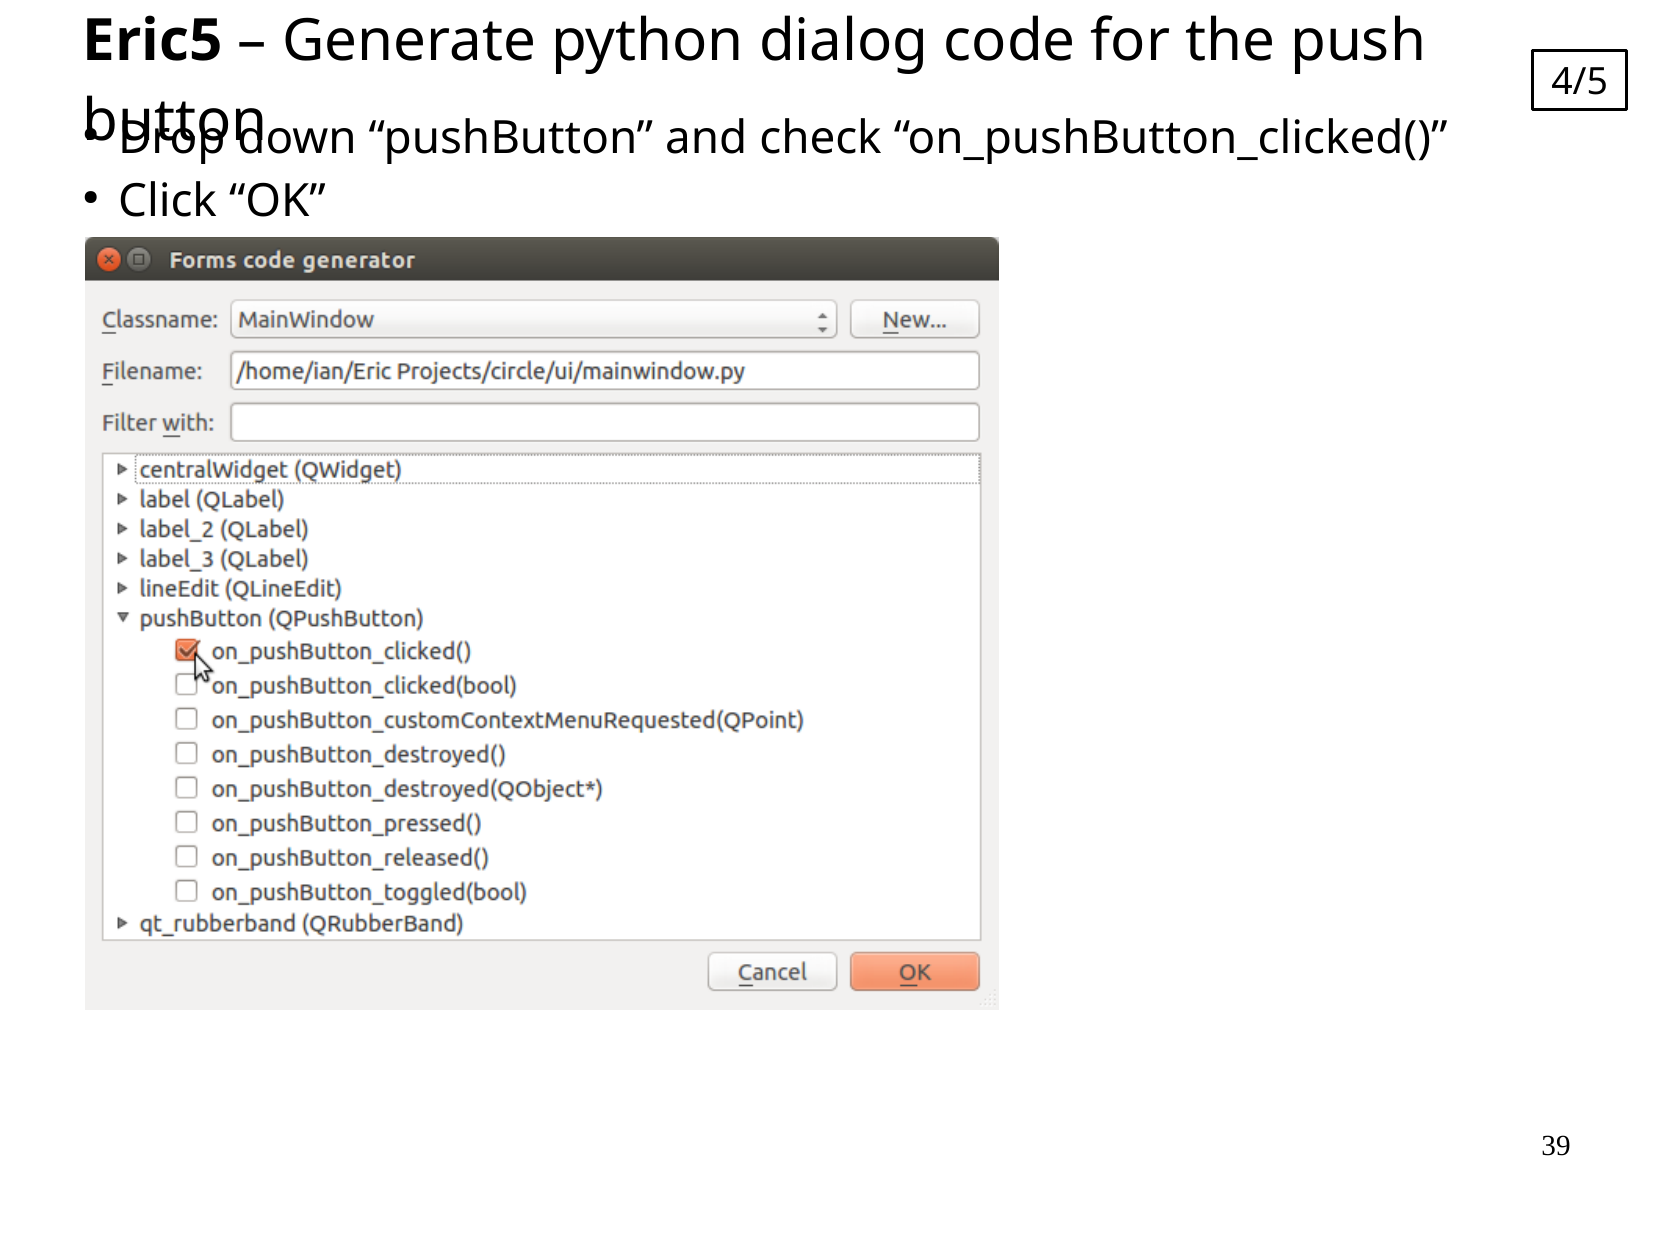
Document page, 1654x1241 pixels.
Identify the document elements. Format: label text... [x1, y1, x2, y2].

picture [85, 237, 999, 1010]
text_box 4/5 [1532, 50, 1627, 110]
text_box Drop down “pushButton” and check “on_pushButton_clicked()” Click “OK” [82, 107, 1571, 227]
title Eric5 – Generate python dialog code for the push button [82, 7, 1571, 107]
